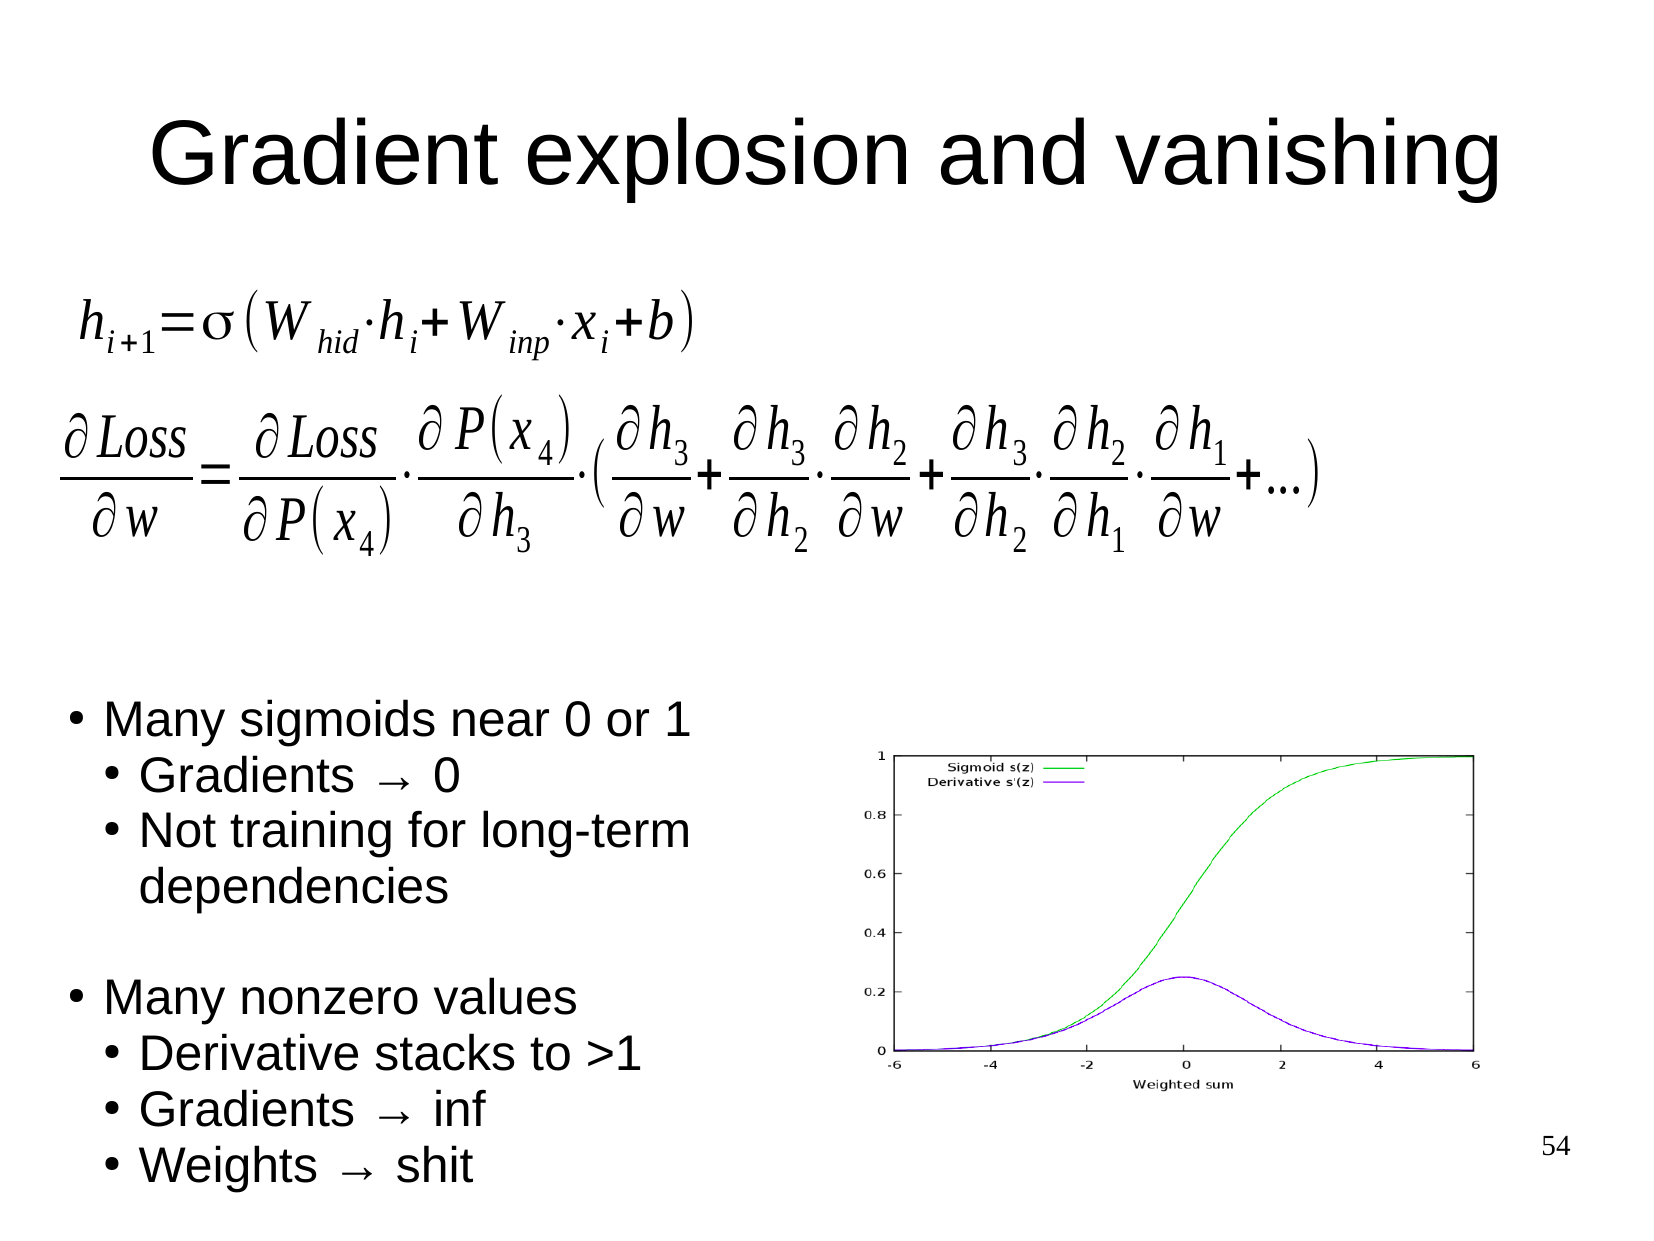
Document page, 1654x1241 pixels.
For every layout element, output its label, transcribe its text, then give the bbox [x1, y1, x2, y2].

chart [65, 285, 711, 361]
picture [835, 742, 1498, 1092]
title Gradient explosion and vanishing [82, 49, 1571, 257]
chart [45, 389, 1334, 564]
text_box Many sigmoids near 0 or 1 Gradients → 0 Not training for long-term dependencies Many nonzero values Derivative stacks to >1 Gradients → inf Weights → shit [52, 683, 760, 1241]
